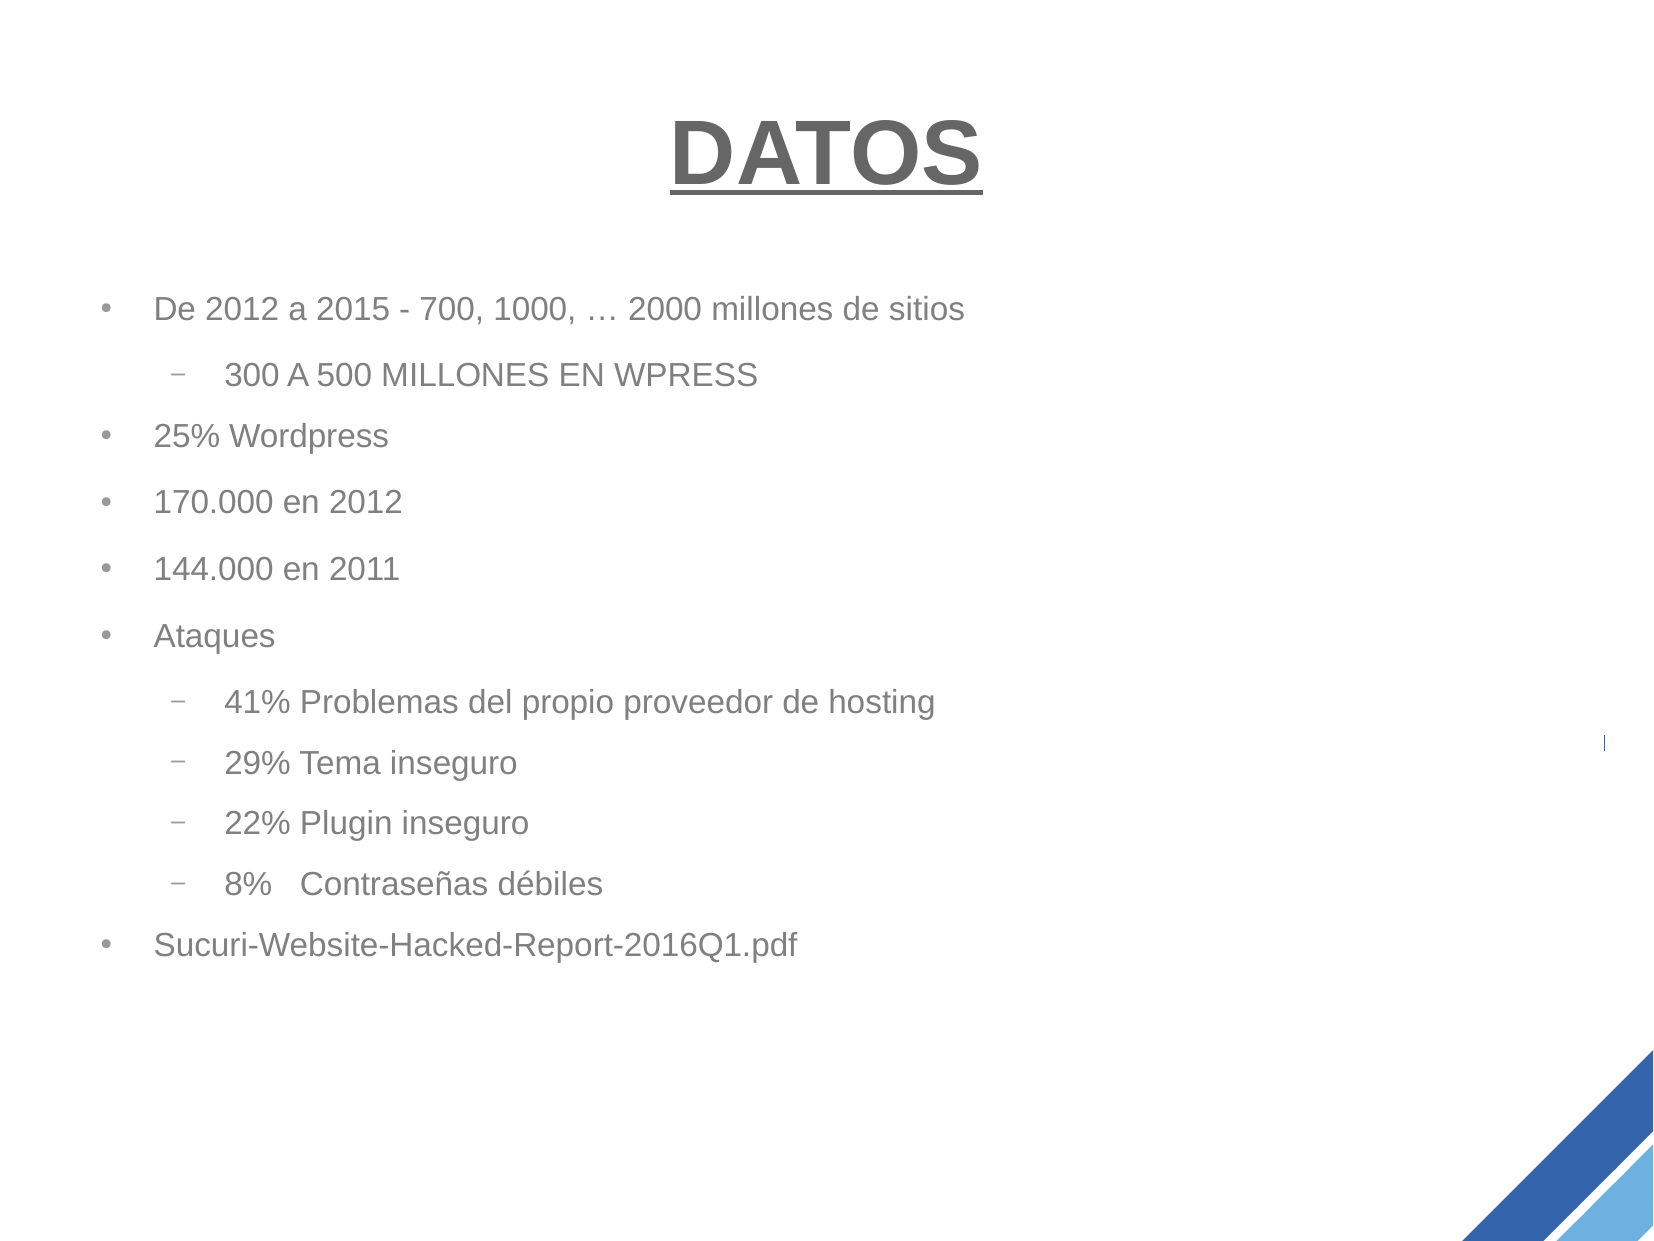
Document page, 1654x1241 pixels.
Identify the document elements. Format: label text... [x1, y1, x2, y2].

title DATOS [82, 49, 1571, 257]
picture [1457, 1049, 1654, 1241]
list De 2012 a 2015 - 700, 1000, … 2000 millones de sitios 300 A 500 MILLONES EN WPRESS 25% Wordpress 170.000 en 2012 144.000 en 2011 Ataques 41% Problemas del propio proveedor de hosting 29% Tema inseguro 22% Plugin inseguro 8% Contraseñas débiles Sucuri-Website-Hacked-Report-2016Q1.pdf [82, 290, 1571, 1010]
